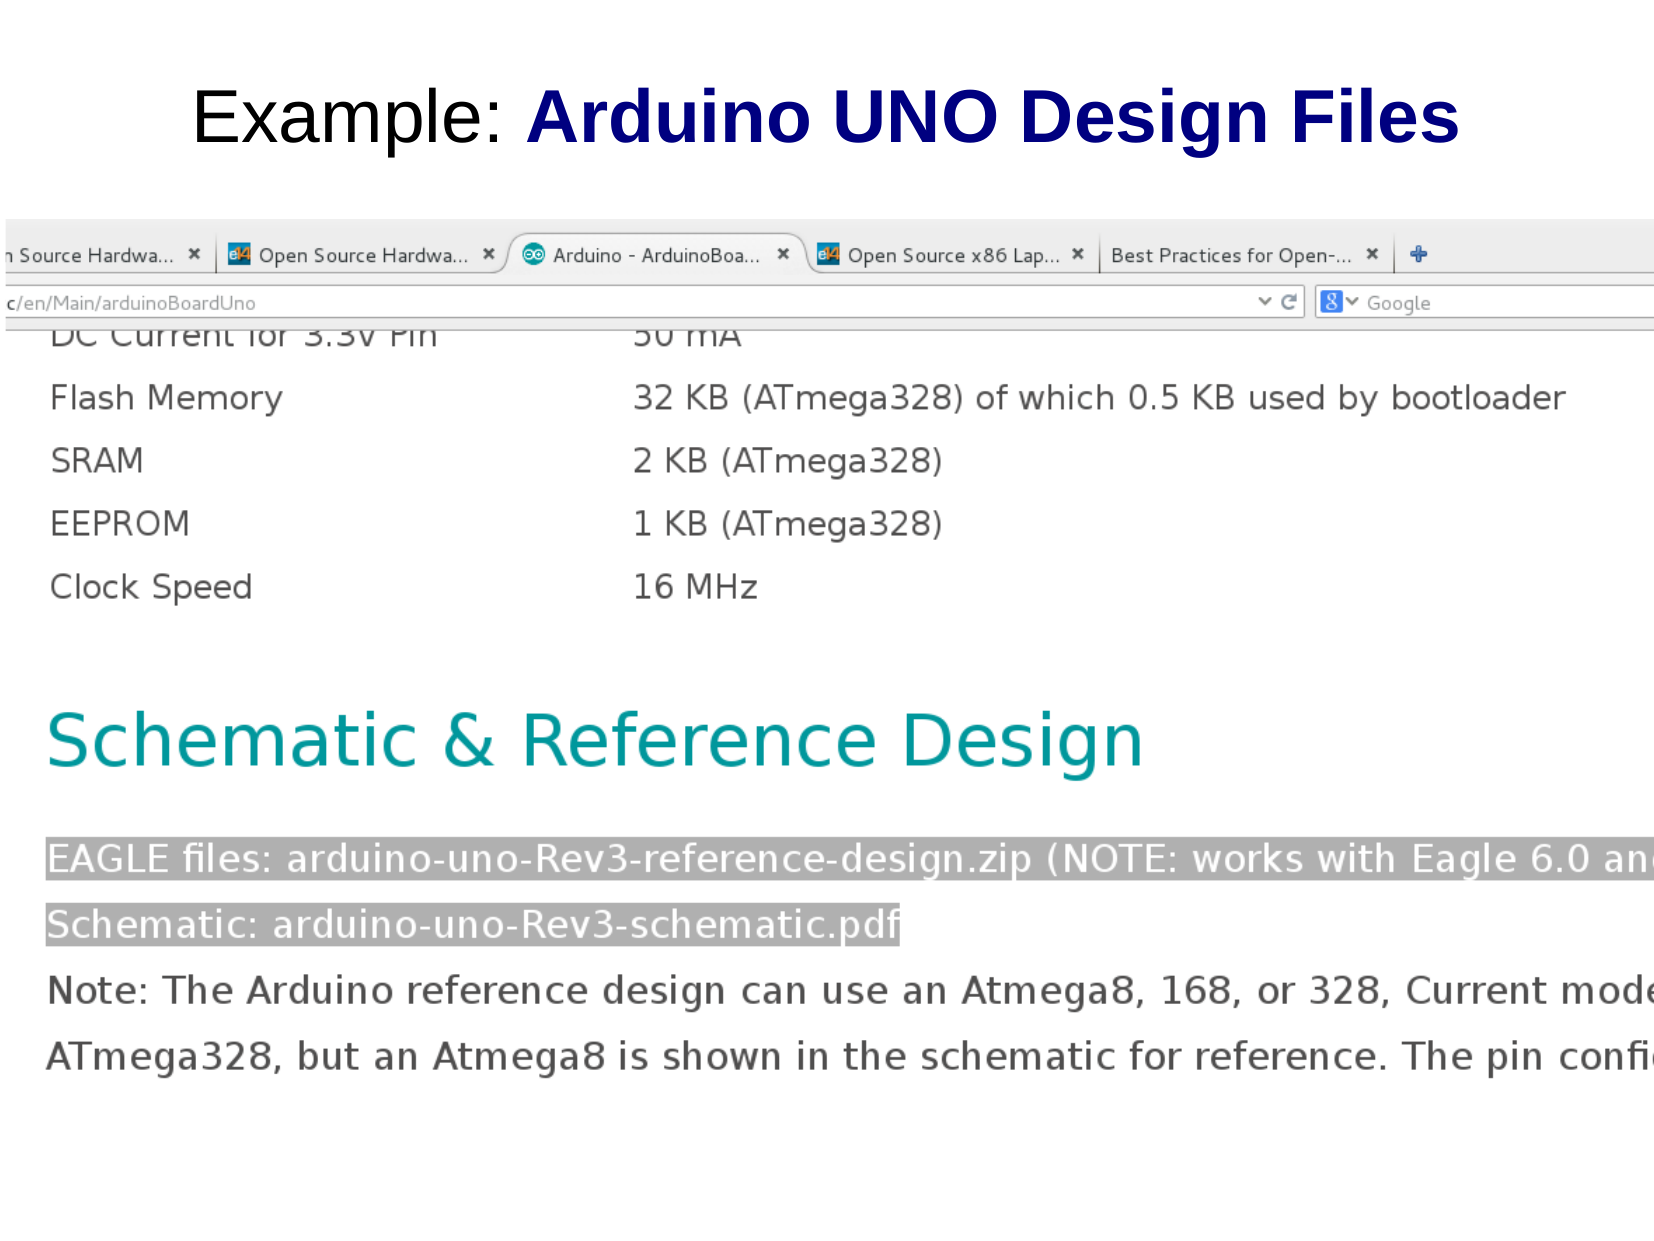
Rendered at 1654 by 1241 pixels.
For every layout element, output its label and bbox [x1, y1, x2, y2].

picture [5, 219, 1654, 1098]
